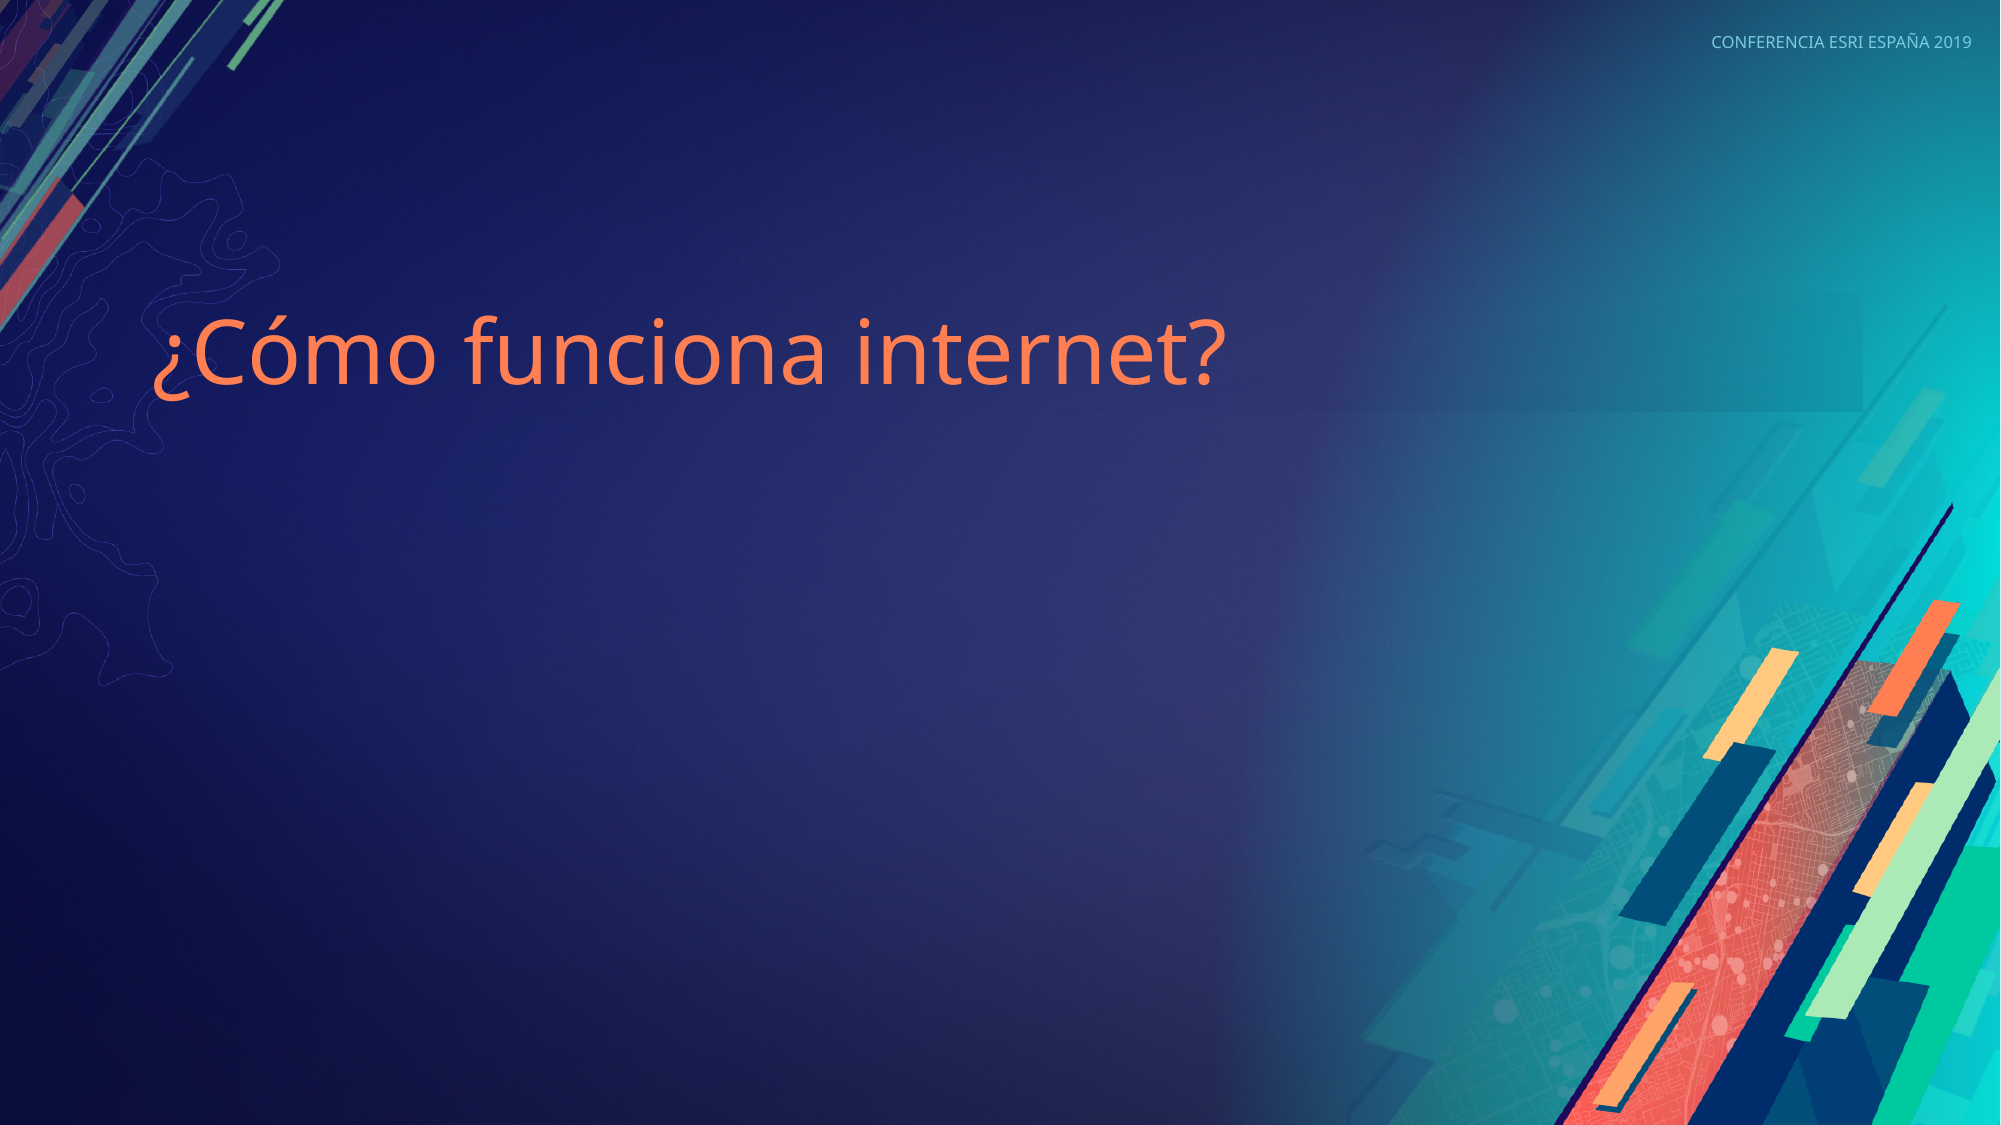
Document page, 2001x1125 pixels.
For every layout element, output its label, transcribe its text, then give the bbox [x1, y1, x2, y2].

picture [0, 0, 2000, 1125]
title ¿Cómo funciona internet? [137, 292, 1863, 412]
